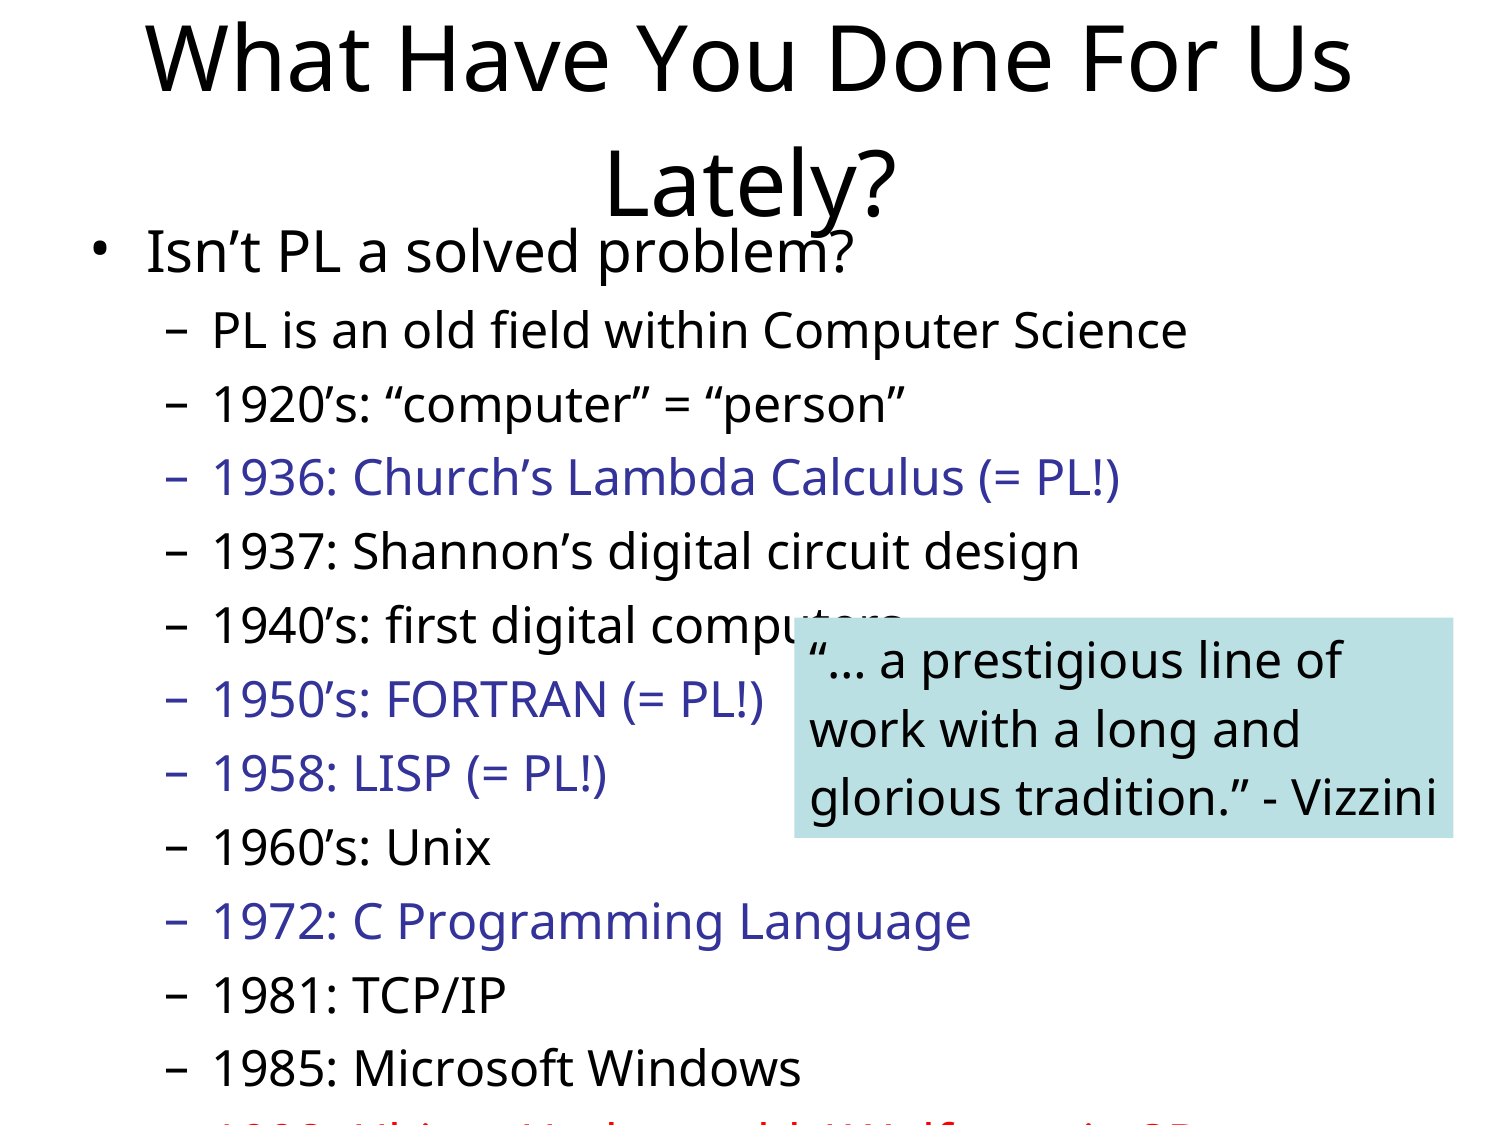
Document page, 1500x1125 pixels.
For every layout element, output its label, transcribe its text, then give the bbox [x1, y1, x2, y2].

text_box “… a prestigious line of work with a long and glorious tradition.” - Vizzini [794, 617, 1454, 838]
list Isn’t PL a solved problem? PL is an old field within Computer Science 1920’s: “computer” = “person” 1936: Church’s Lambda Calculus (= PL!) 1937: Shannon’s digital circuit design 1940’s: first digital computers 1950’s: FORTRAN (= PL!) 1958: LISP (= PL!) 1960’s: Unix 1972: C Programming Language 1981: TCP/IP 1985: Microsoft Windows 1992: Ultima Underworld / Wolfenstein 3D [75, 207, 1426, 1067]
title What Have You Done For Us Lately? [0, 24, 1500, 213]
